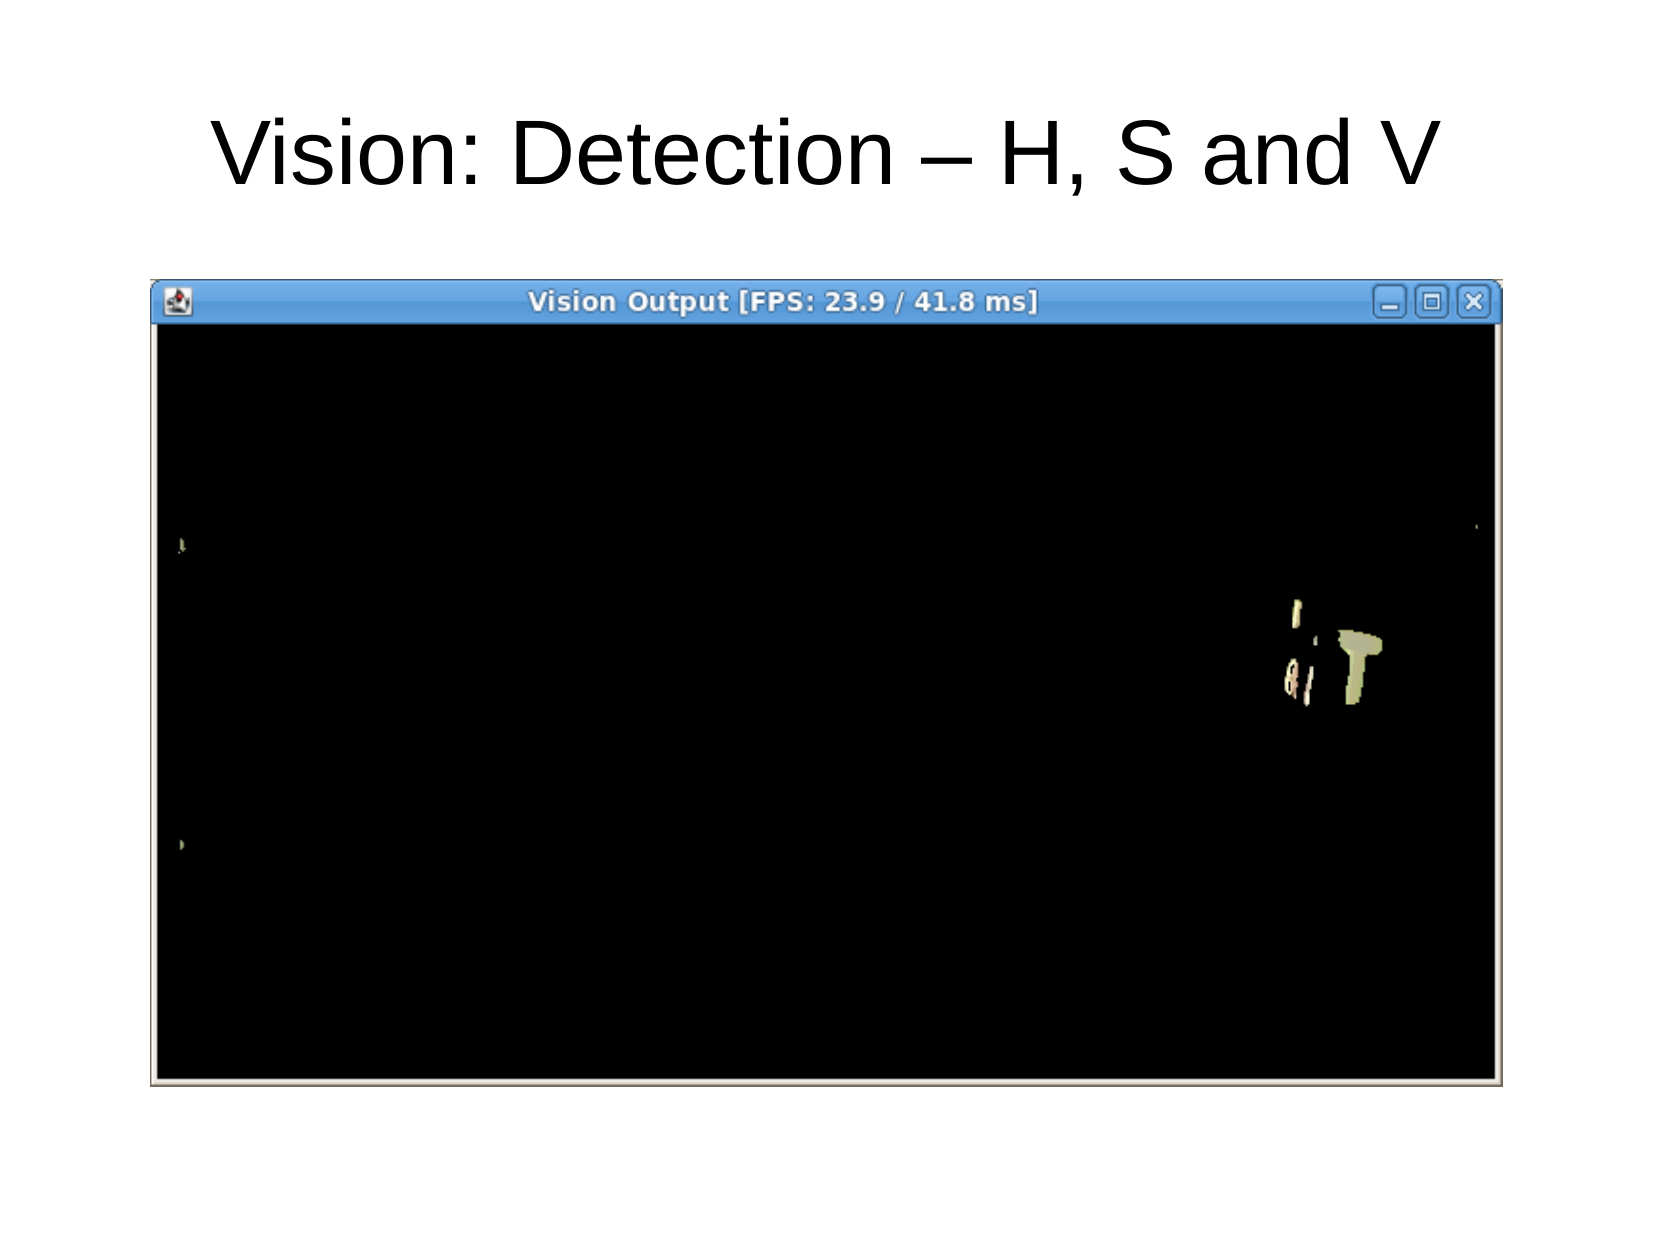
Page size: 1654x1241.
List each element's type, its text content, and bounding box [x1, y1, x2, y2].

picture [150, 279, 1503, 1087]
title Vision: Detection – H, S and V [82, 49, 1571, 257]
